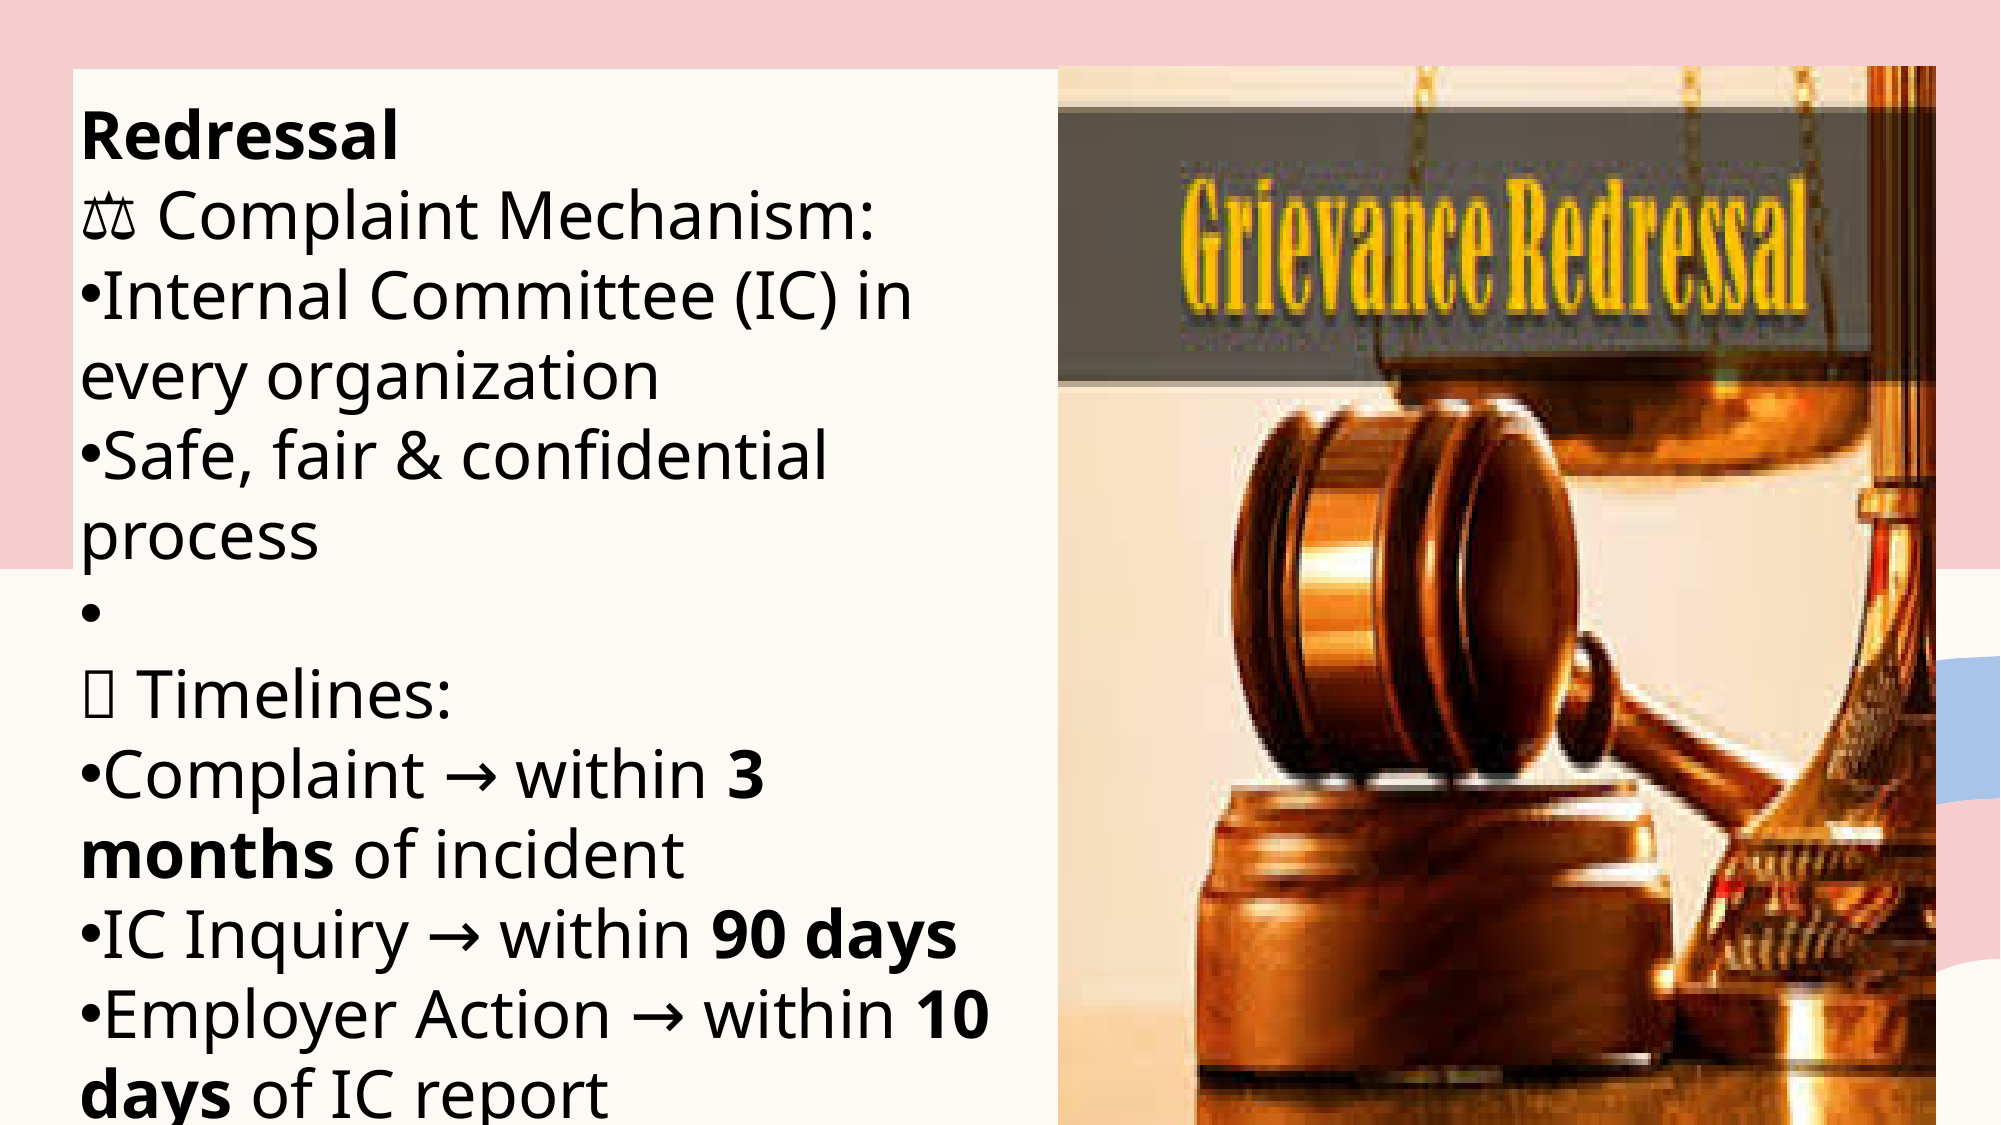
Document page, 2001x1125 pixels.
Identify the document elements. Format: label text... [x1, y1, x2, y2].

text_box Redressal ⚖️ Complaint Mechanism: Internal Committee (IC) in every organization Safe, fair & confidential process 📅 Timelines: Complaint → within 3 months of incident IC Inquiry → within 90 days Employer Action → within 10 days of IC report [64, 85, 1038, 1125]
picture [1058, 66, 1936, 1125]
